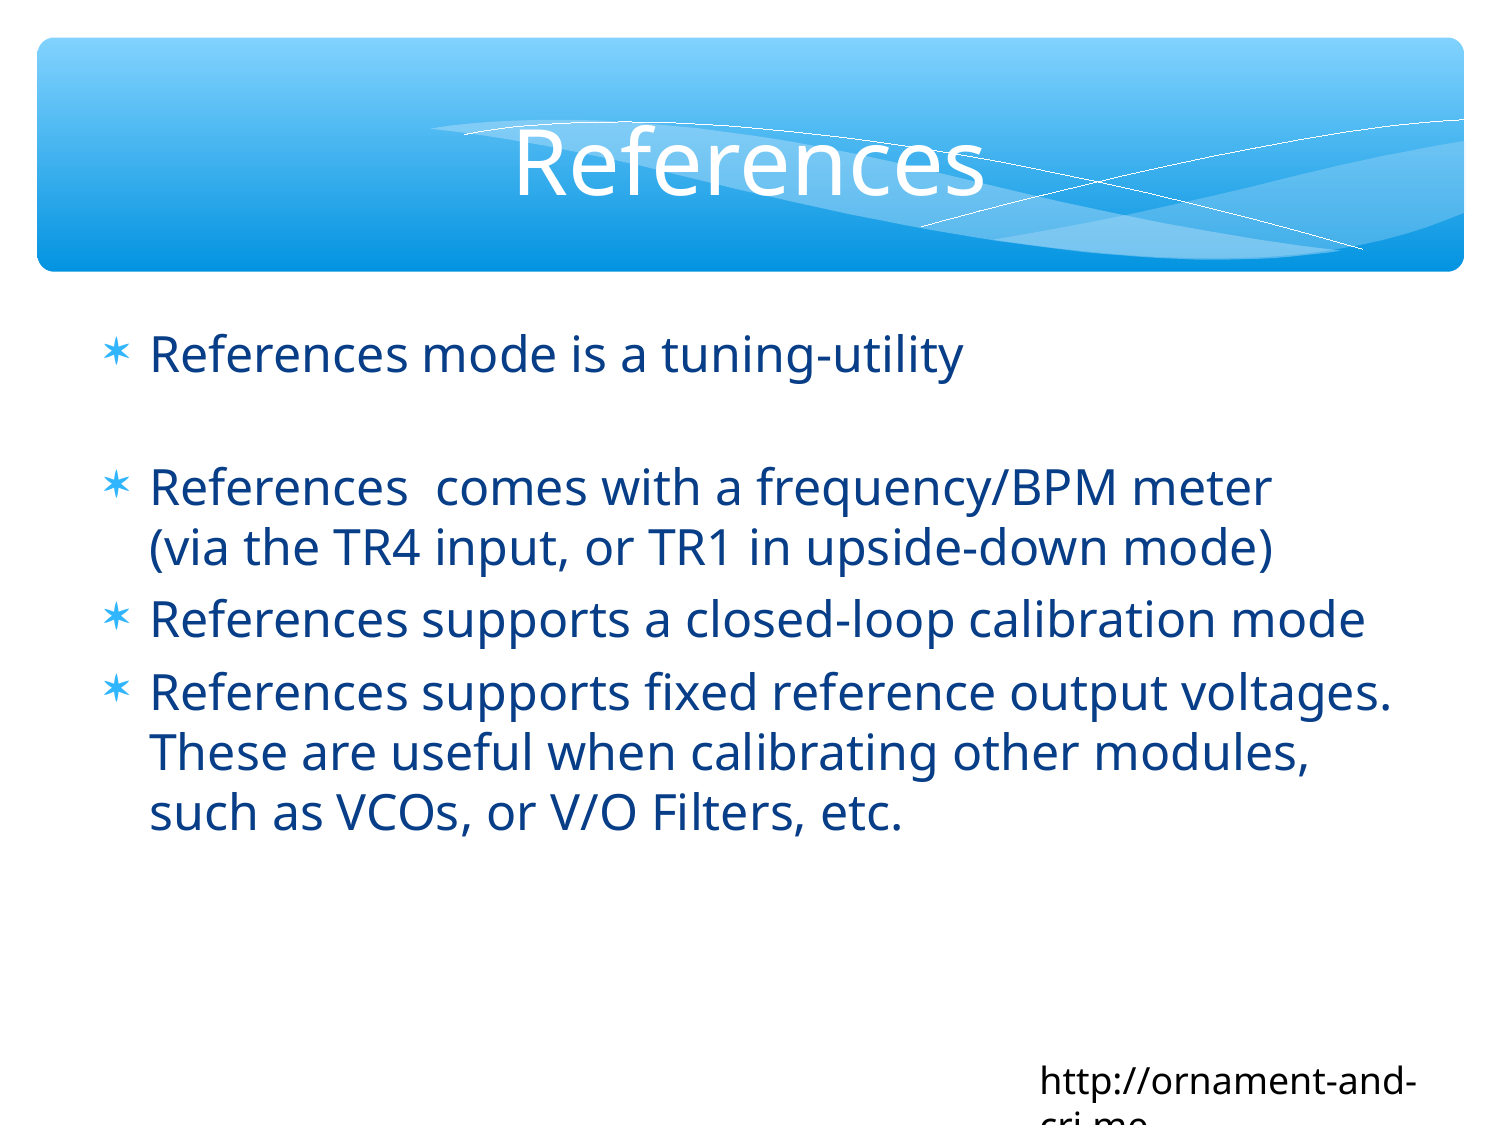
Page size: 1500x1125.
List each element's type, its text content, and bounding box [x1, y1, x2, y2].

text_box http://ornament-and-cri.me [1024, 1050, 1486, 1110]
title References [75, 40, 1426, 276]
list References mode is a tuning-utility References comes with a frequency/BPM meter (via the TR4 input, or TR1 in upside-down mode) References supports a closed-loop calibration mode References supports fixed reference output voltages. These are useful when calibrating other modules, such as VCOs, or V/O Filters, etc. [89, 314, 1471, 1051]
